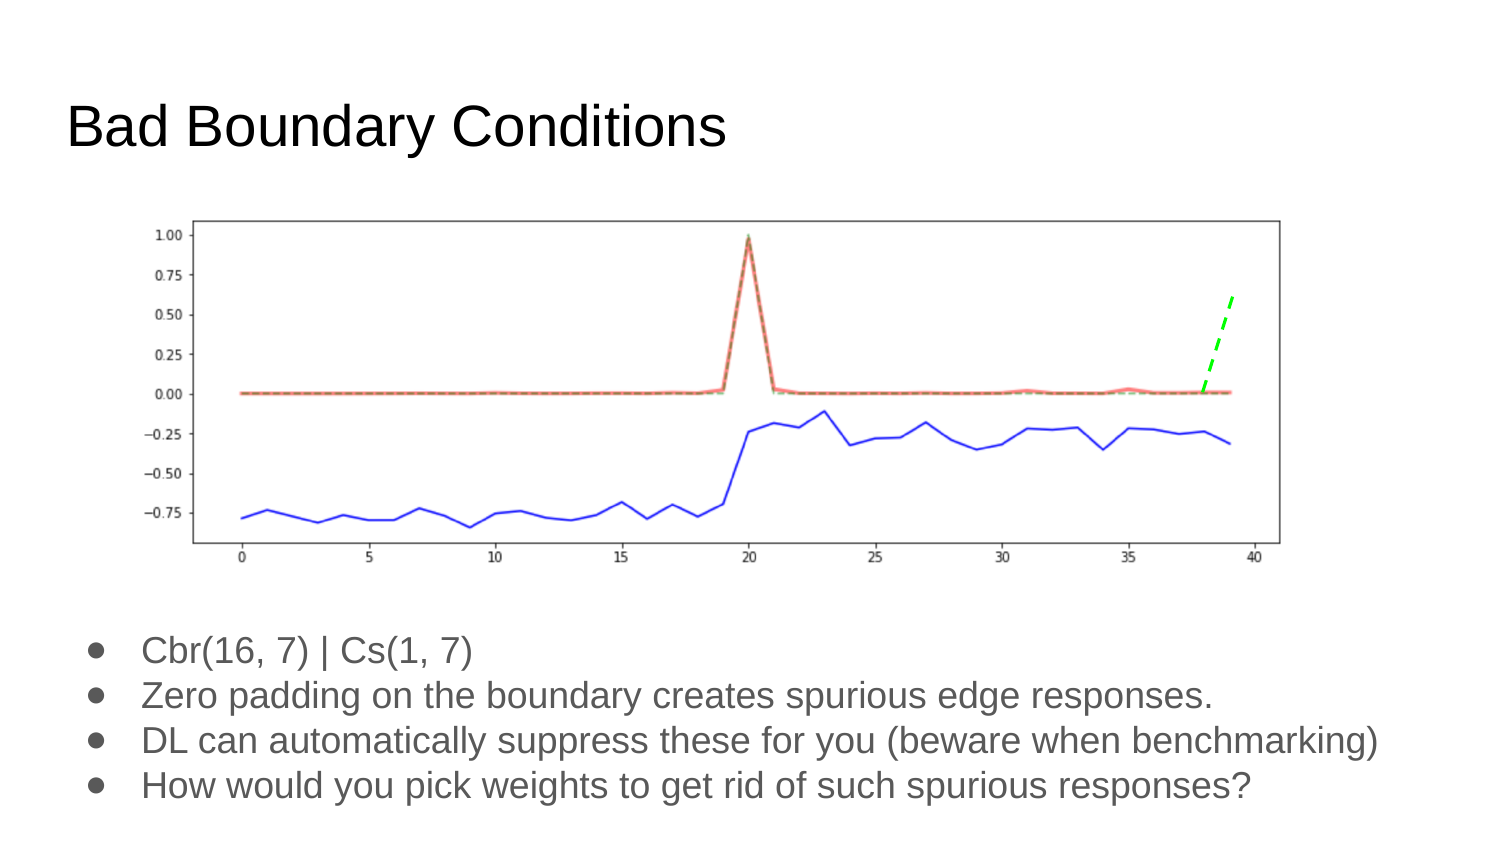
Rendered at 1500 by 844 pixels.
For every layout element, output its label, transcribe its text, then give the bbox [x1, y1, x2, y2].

title Bad Boundary Conditions [51, 72, 1449, 167]
list Cbr(16, 7) | Cs(1, 7) Zero padding on the boundary creates spurious edge responses. DL can automatically suppress these for you (beware when benchmarking) How would you pick weights to get rid of such spurious responses? [51, 602, 1449, 831]
picture [128, 191, 1299, 578]
